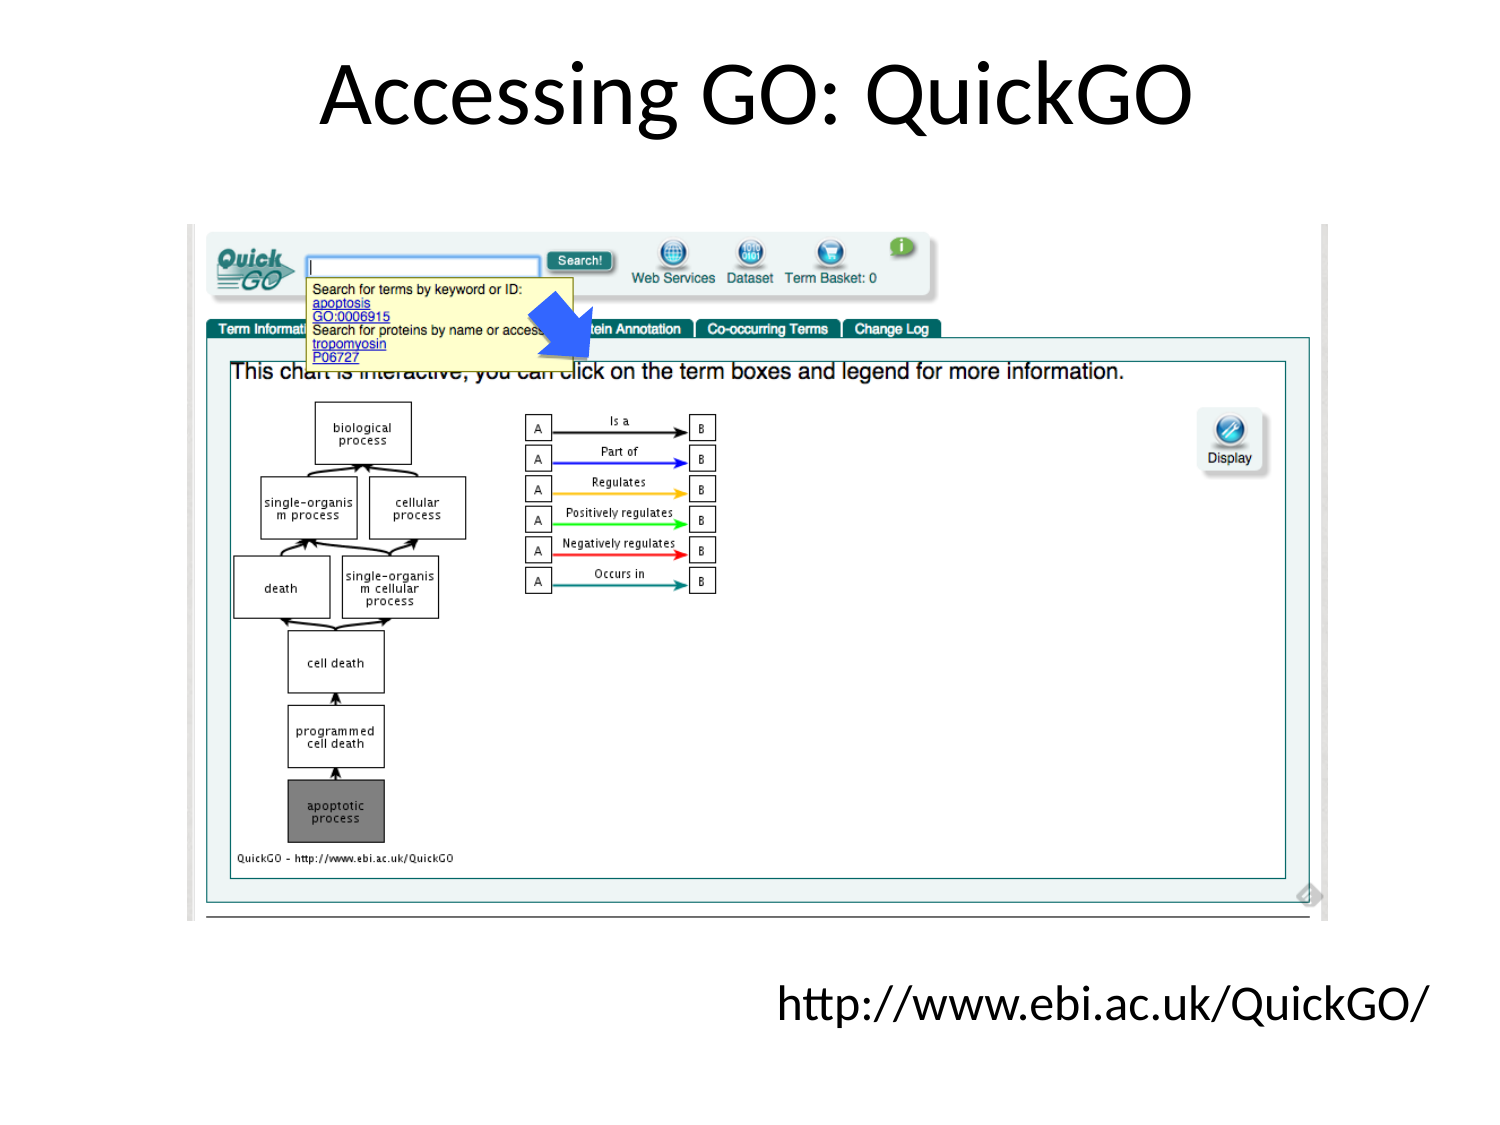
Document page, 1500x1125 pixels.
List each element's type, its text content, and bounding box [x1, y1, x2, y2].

picture [187, 224, 1328, 921]
text_box [527, 290, 593, 358]
title Accessing GO: QuickGO [120, 12, 1395, 163]
list http://www.ebi.ac.uk/QuickGO/ [761, 962, 1500, 1063]
